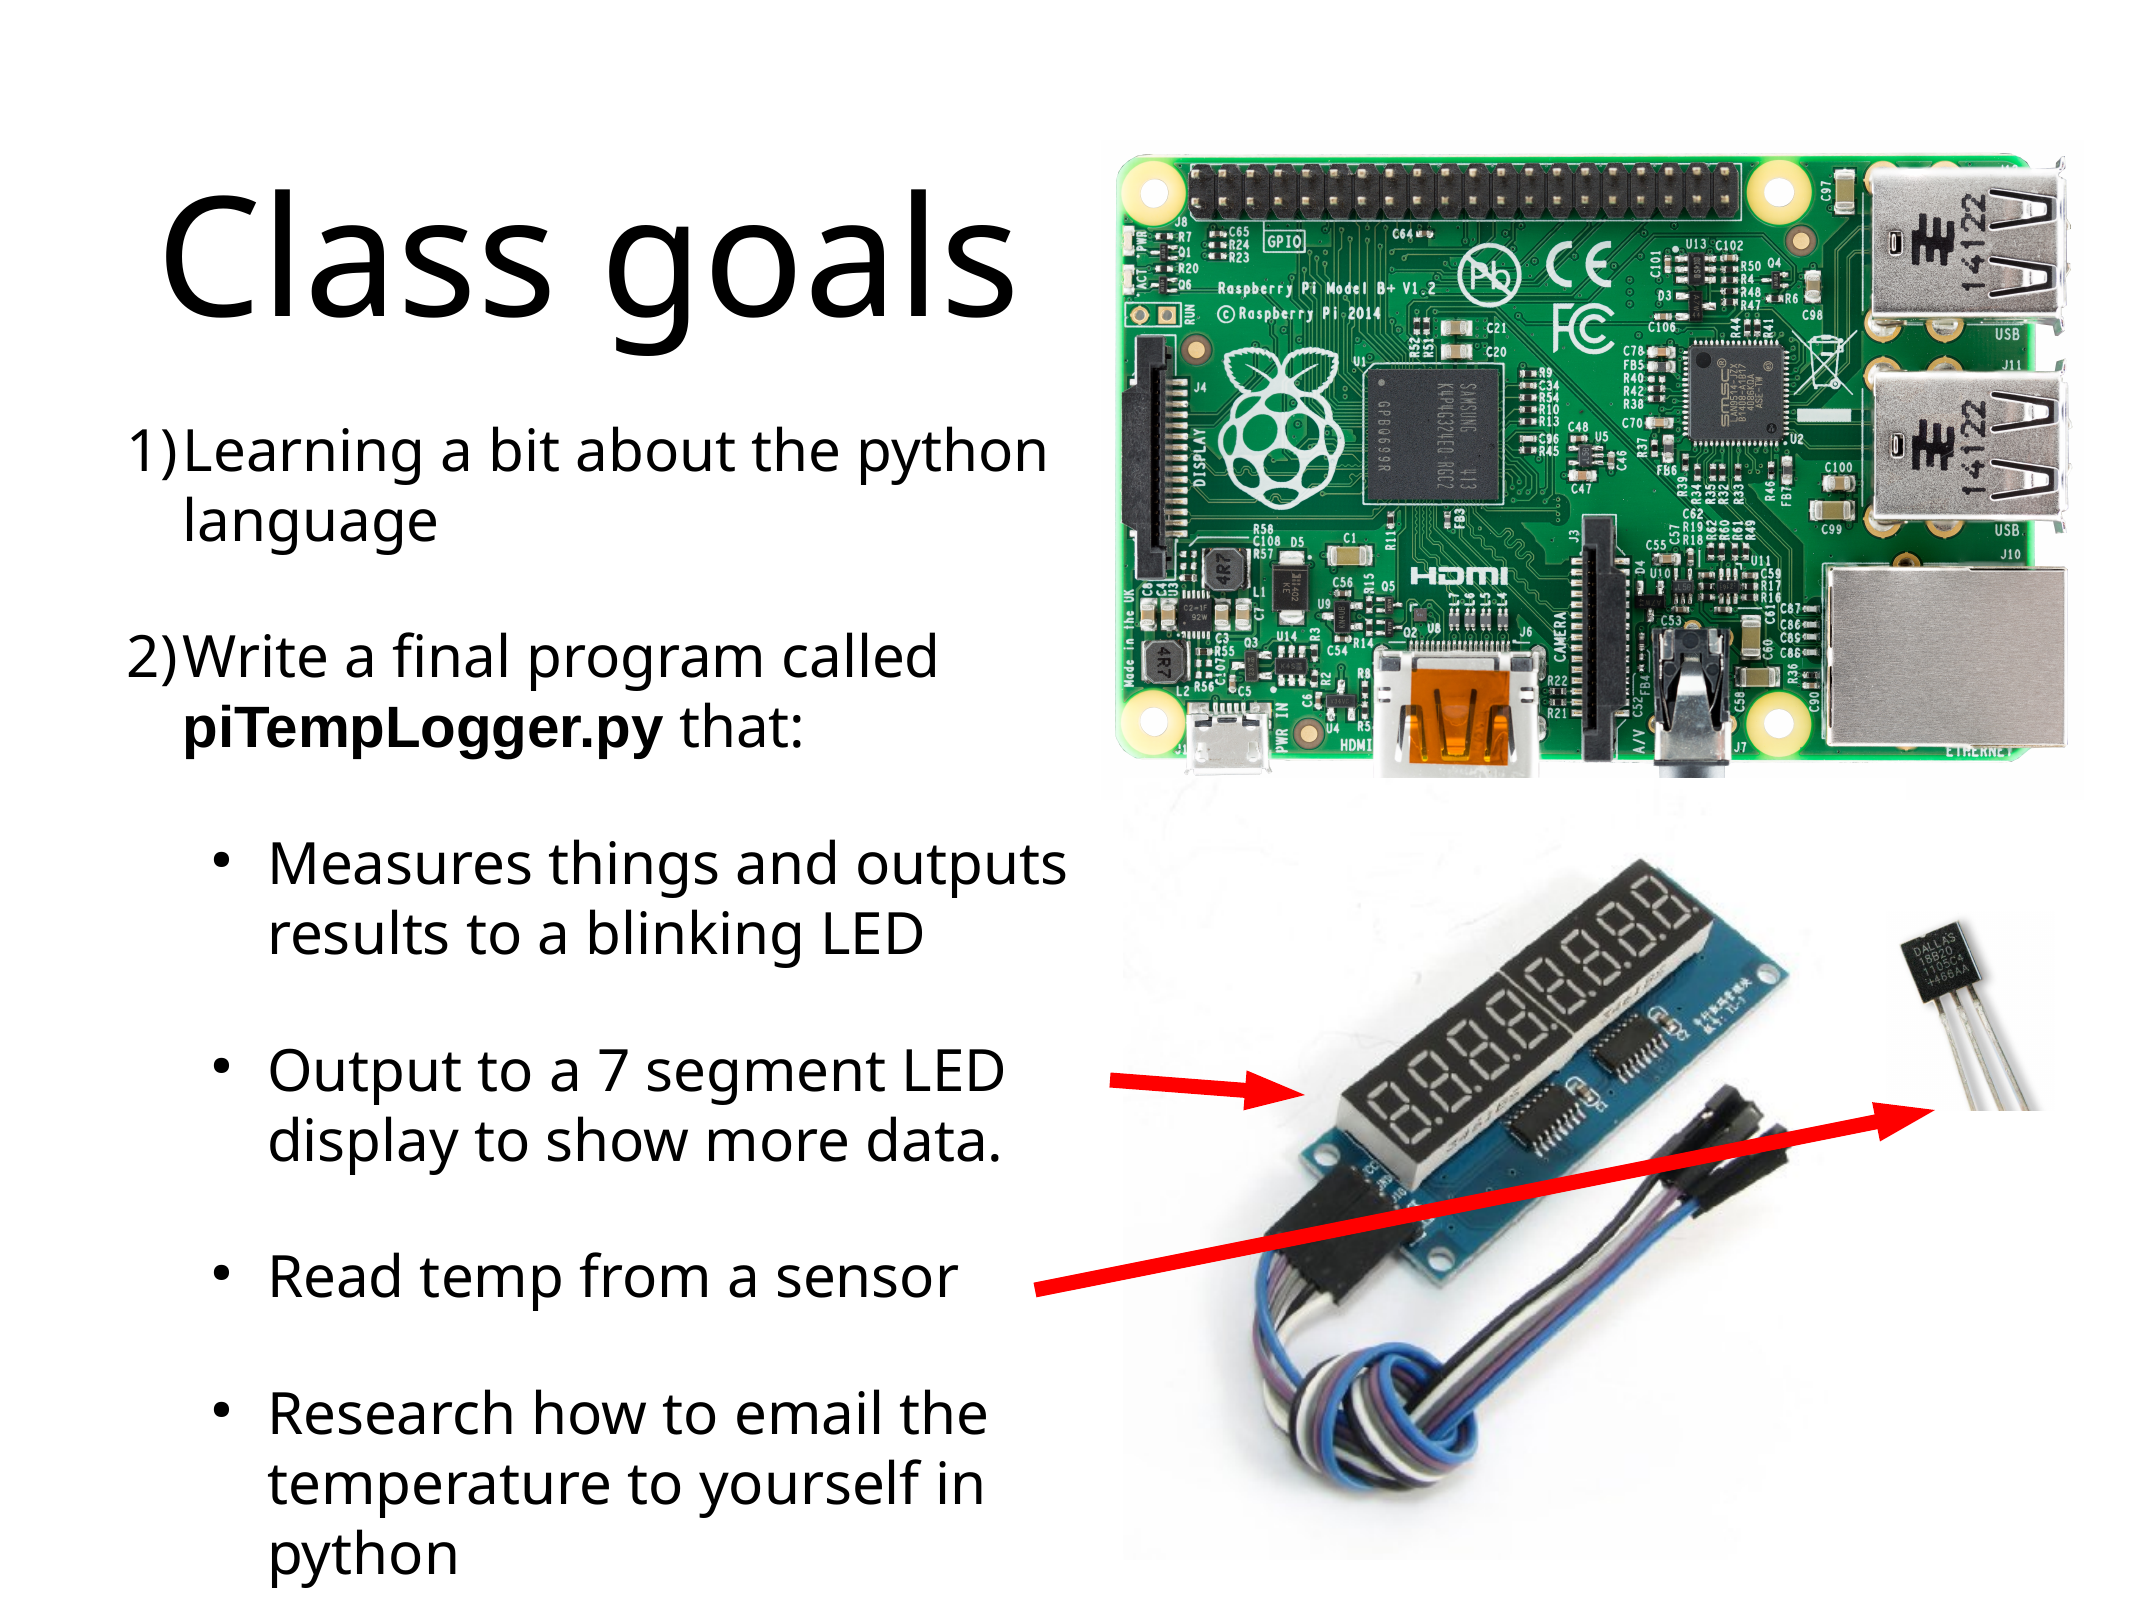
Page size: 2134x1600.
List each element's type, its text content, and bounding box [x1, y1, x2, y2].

picture [1101, 140, 2084, 1264]
title Class goals [156, 72, 1978, 428]
list Learning a bit about the python language Write a final program called piTempLogger.py that: Measures things and outputs results to a blinking LED Output to a 7 segment LED display to show more data. Read temp from a sensor Research how to email the temperature to yourself in python [126, 557, 1124, 1442]
picture [1123, 1128, 1906, 1561]
